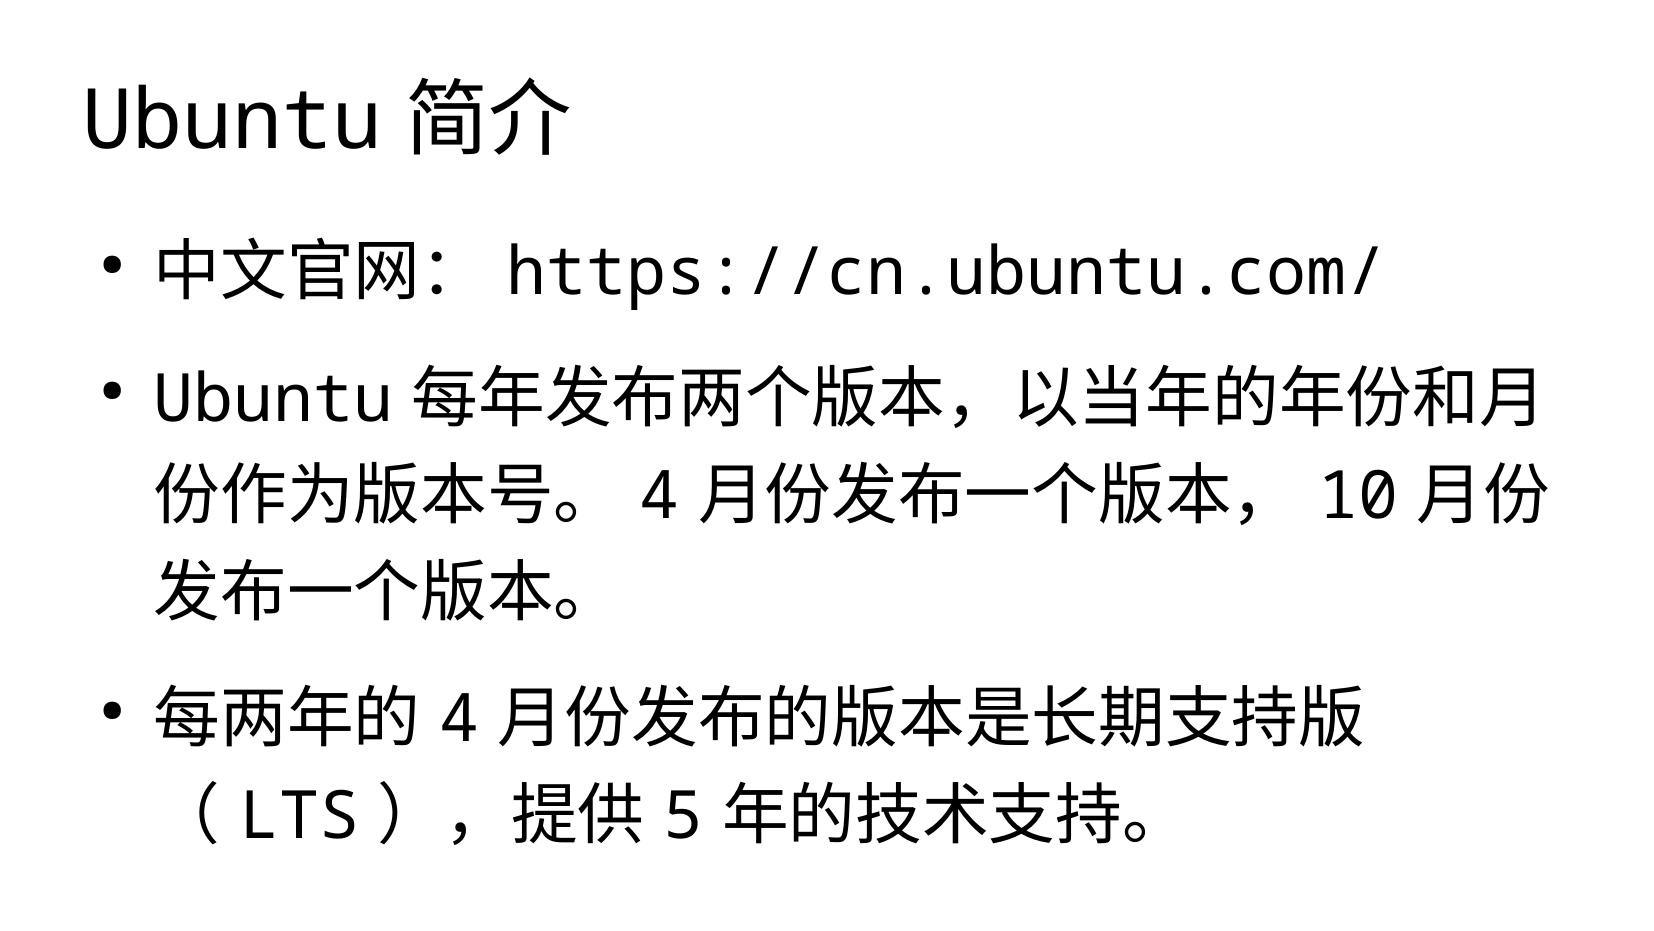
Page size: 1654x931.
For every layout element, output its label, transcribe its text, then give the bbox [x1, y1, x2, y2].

title Ubuntu简介 [82, 37, 1571, 189]
list 中文官网：https://cn.ubuntu.com/ Ubuntu每年发布两个版本，以当年的年份和月份作为版本号。4月份发布一个版本，10月份发布一个版本。 每两年的4月份发布的版本是长期支持版（LTS），提供5年的技术支持。 [82, 217, 1571, 898]
